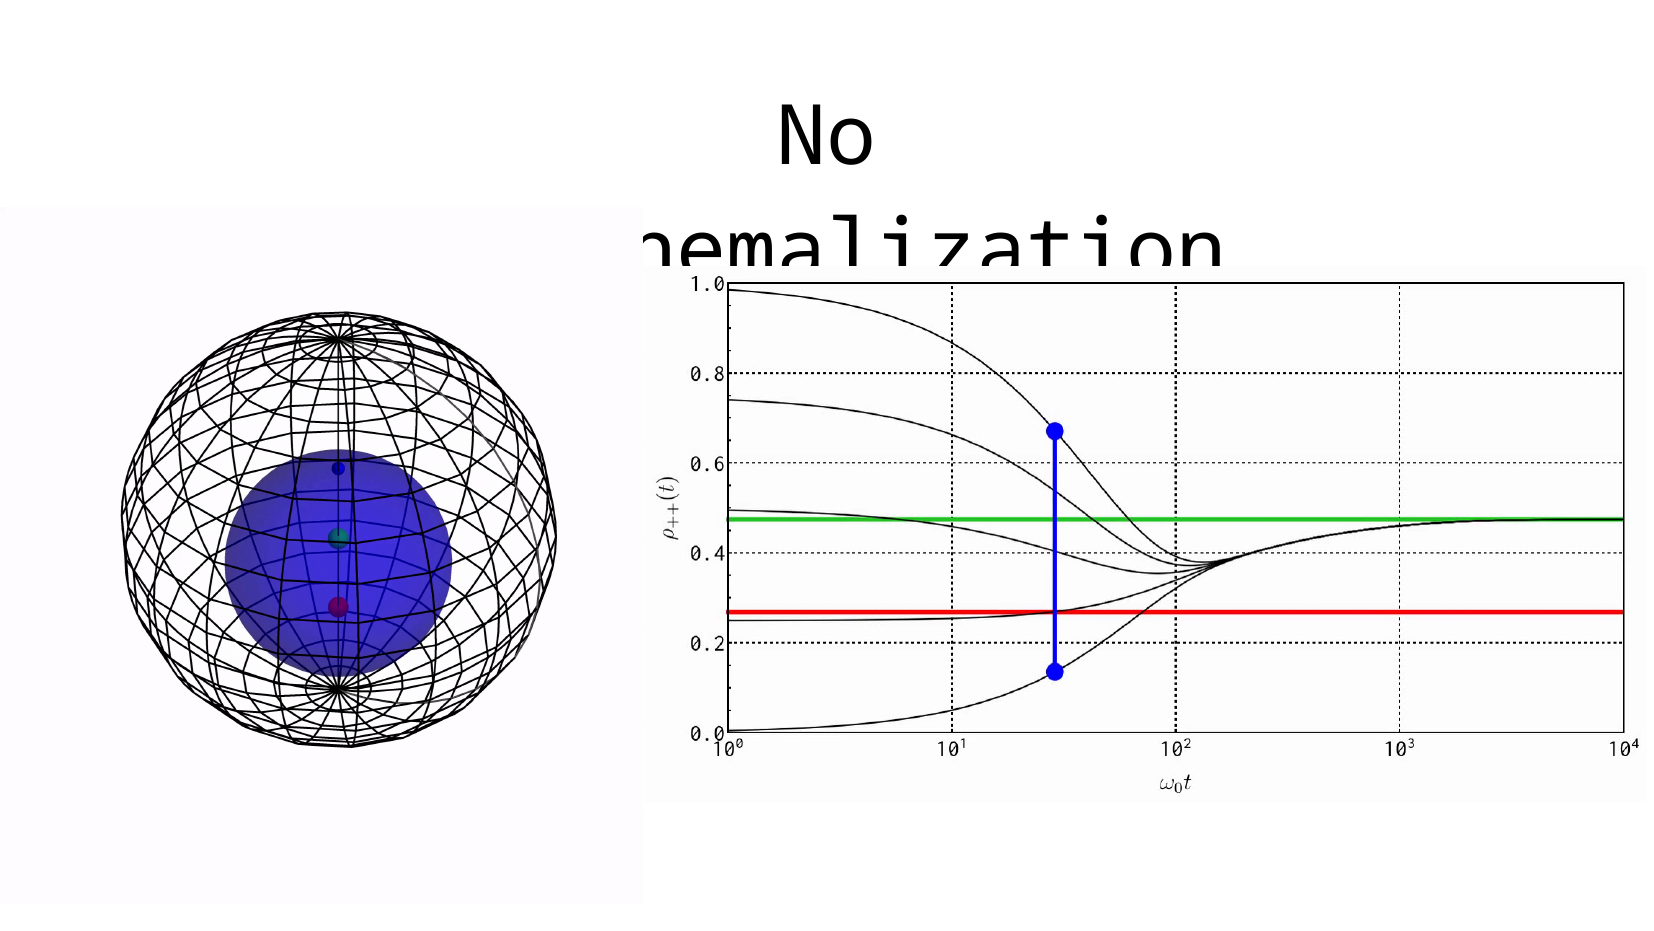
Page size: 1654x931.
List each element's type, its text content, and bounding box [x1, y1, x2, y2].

text_box No Prethemalization [369, 68, 1285, 171]
text_box [0, 206, 1648, 905]
